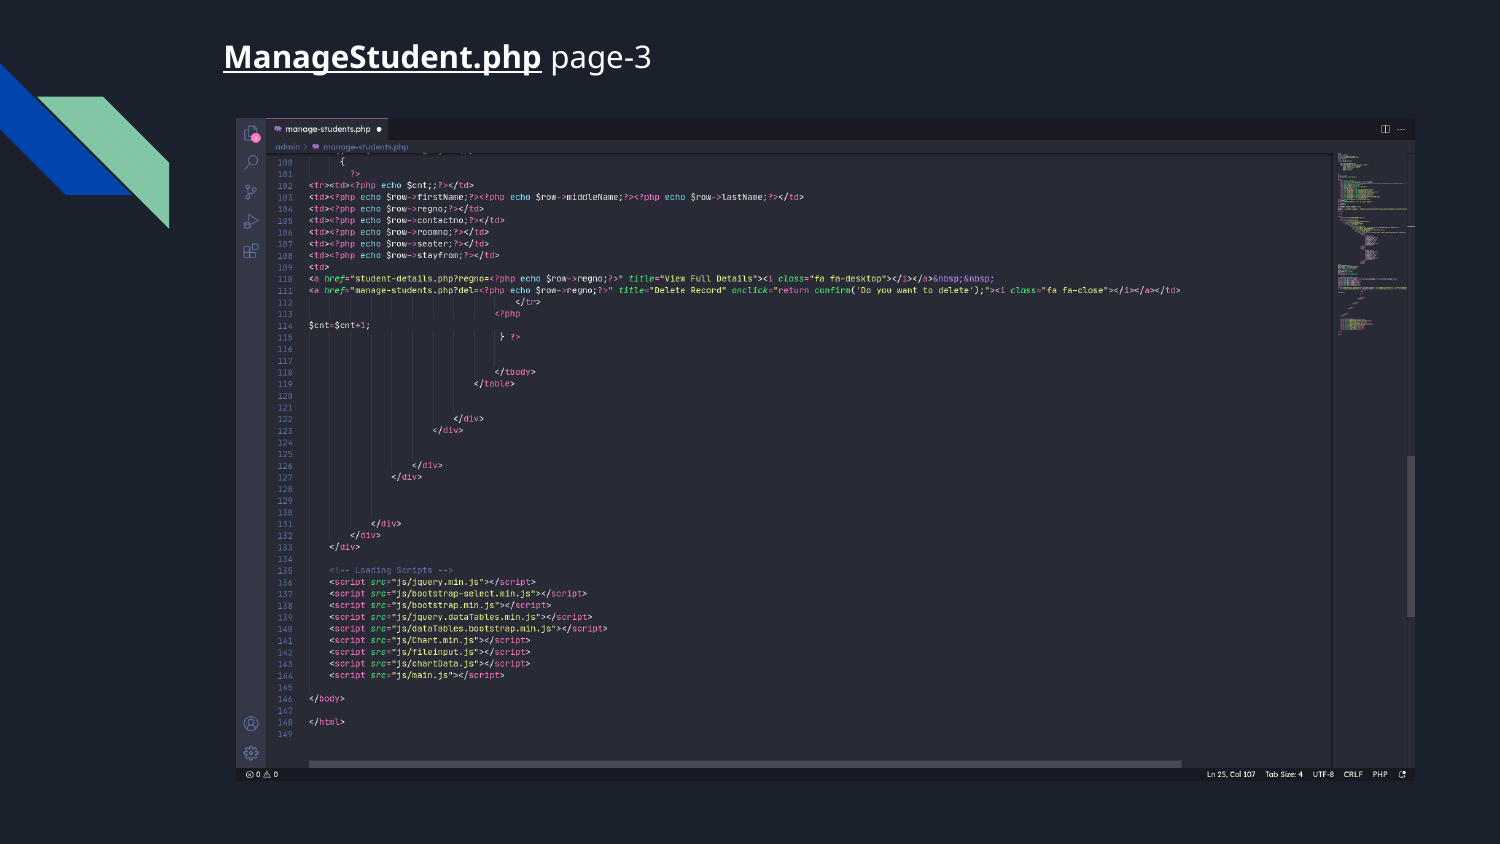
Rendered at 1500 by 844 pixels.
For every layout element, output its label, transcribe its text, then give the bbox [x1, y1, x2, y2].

picture [236, 118, 1415, 781]
text_box ManageStudent.php page-3 [208, 29, 759, 84]
